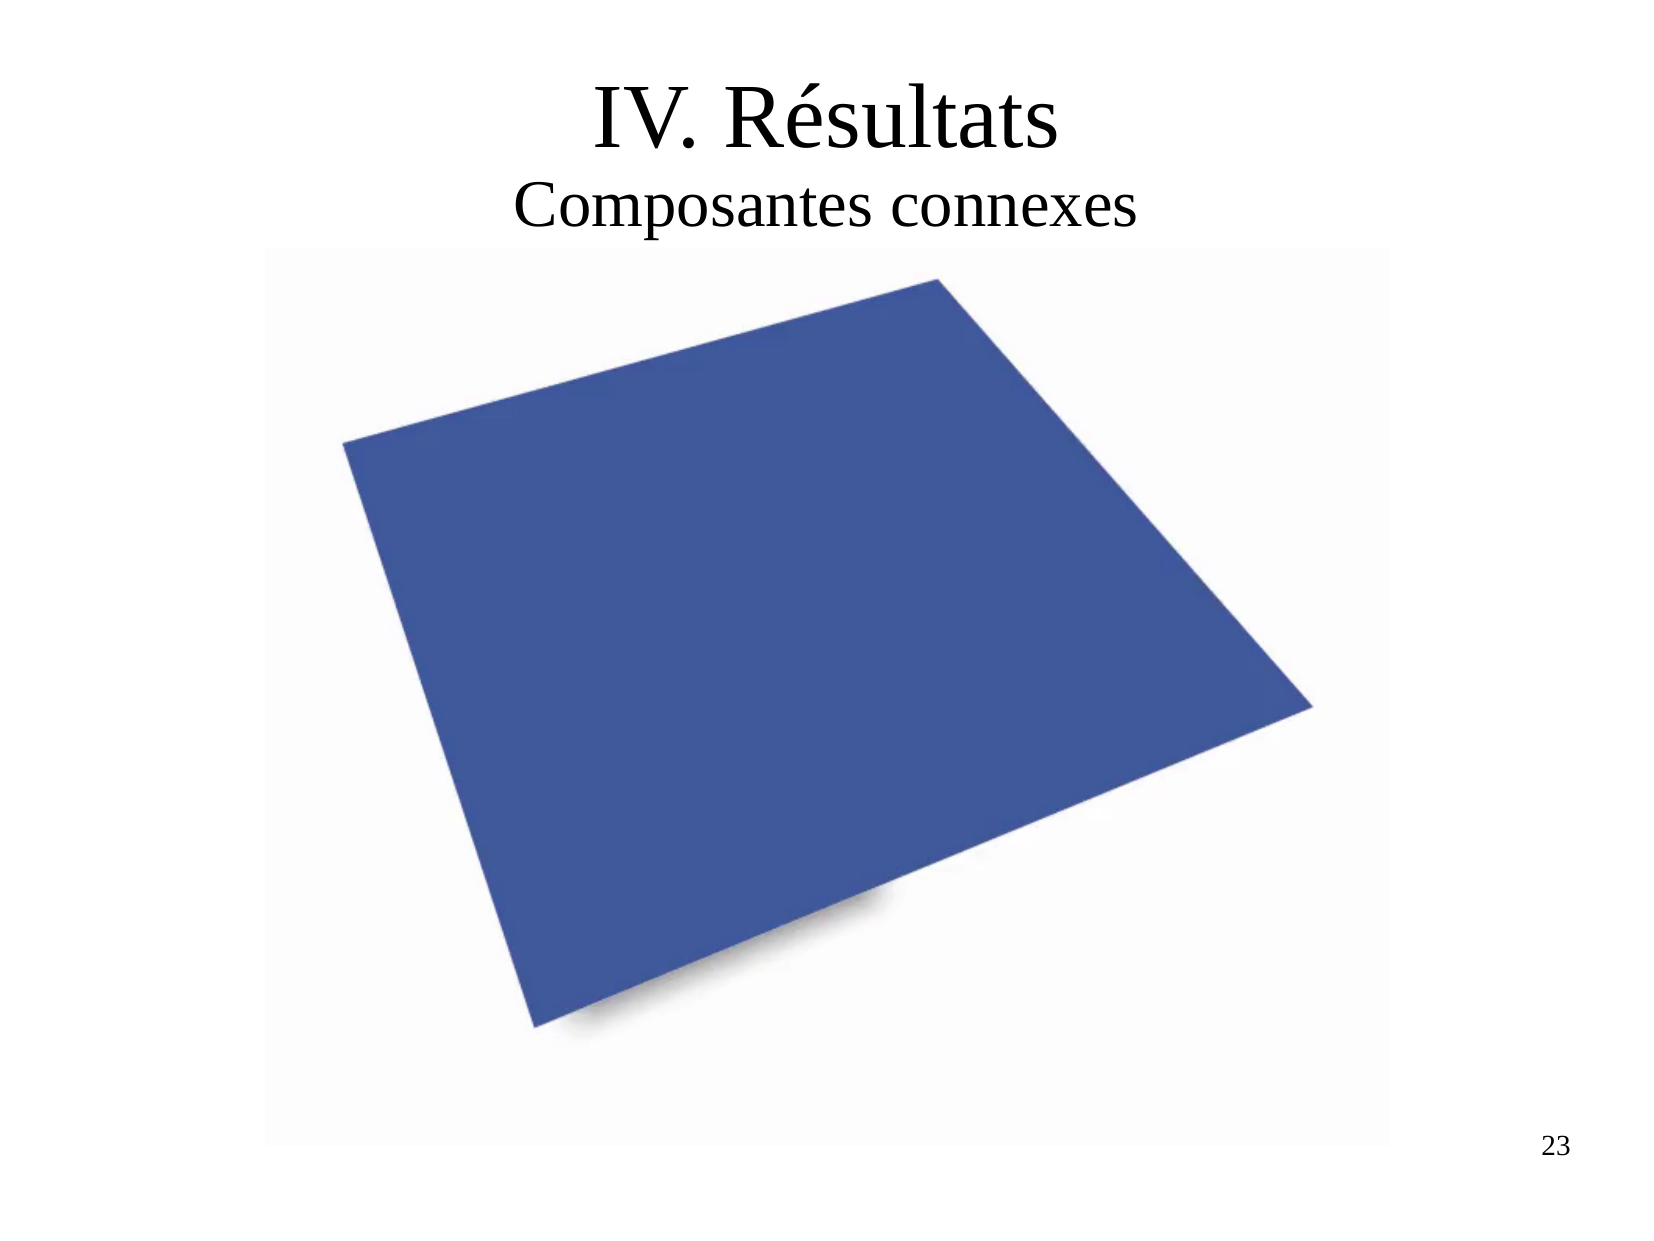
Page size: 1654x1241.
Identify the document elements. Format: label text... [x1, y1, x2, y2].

title IV. Résultats Composantes connexes [82, 49, 1571, 257]
text_box [264, 246, 1390, 1147]
